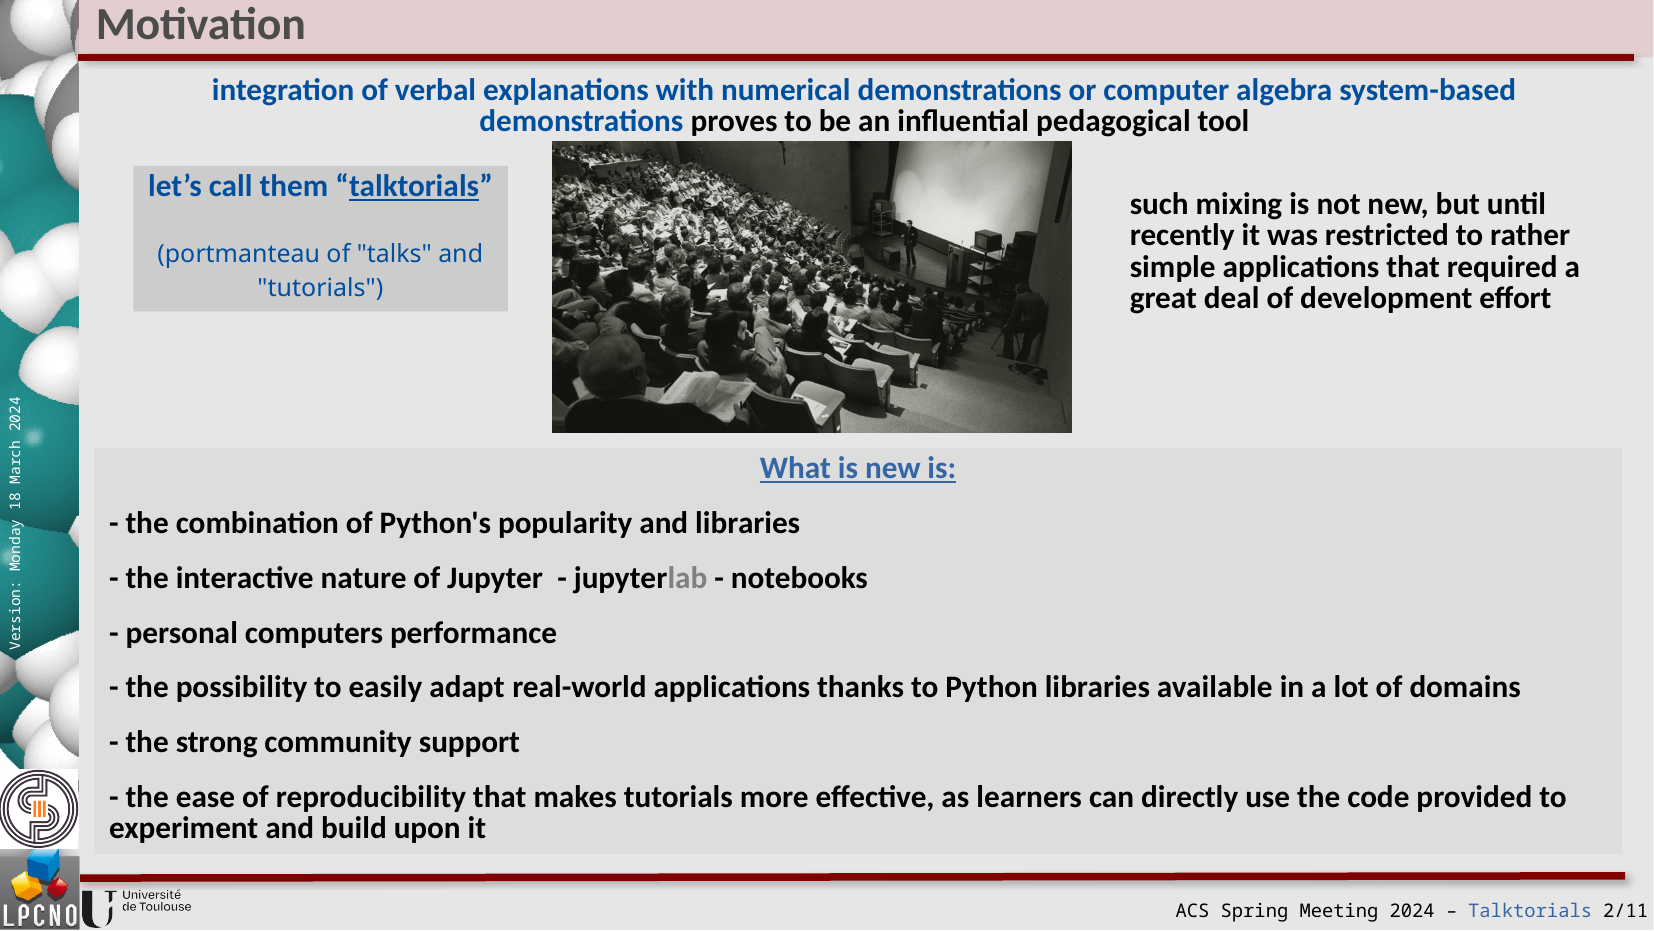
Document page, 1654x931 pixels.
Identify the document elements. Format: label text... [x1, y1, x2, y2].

text_box What is new is: - the combination of Python's popularity and libraries - the interactive nature of Jupyter - jupyterlab - notebooks - personal computers performance - the possibility to easily adapt real-world applications thanks to Python libraries available in a lot of domains - the strong community support - the ease of reproducibility that makes tutorials more effective, as learners can directly use the code provided to experiment and build upon it [94, 447, 1623, 855]
picture [0, 0, 80, 930]
text_box such mixing is not new, but until recently it was restricted to rather simple applications that required a great deal of development effort [1114, 183, 1644, 324]
picture [82, 889, 191, 928]
picture [552, 141, 1072, 433]
text_box let’s call them “talktorials” (portmanteau of "talks" and "tutorials") [133, 165, 508, 306]
title Motivation [78, 0, 1654, 58]
text_box integration of verbal explanations with numerical demonstrations or computer algebra system-based demonstrations proves to be an influential pedagogical tool [103, 69, 1627, 162]
